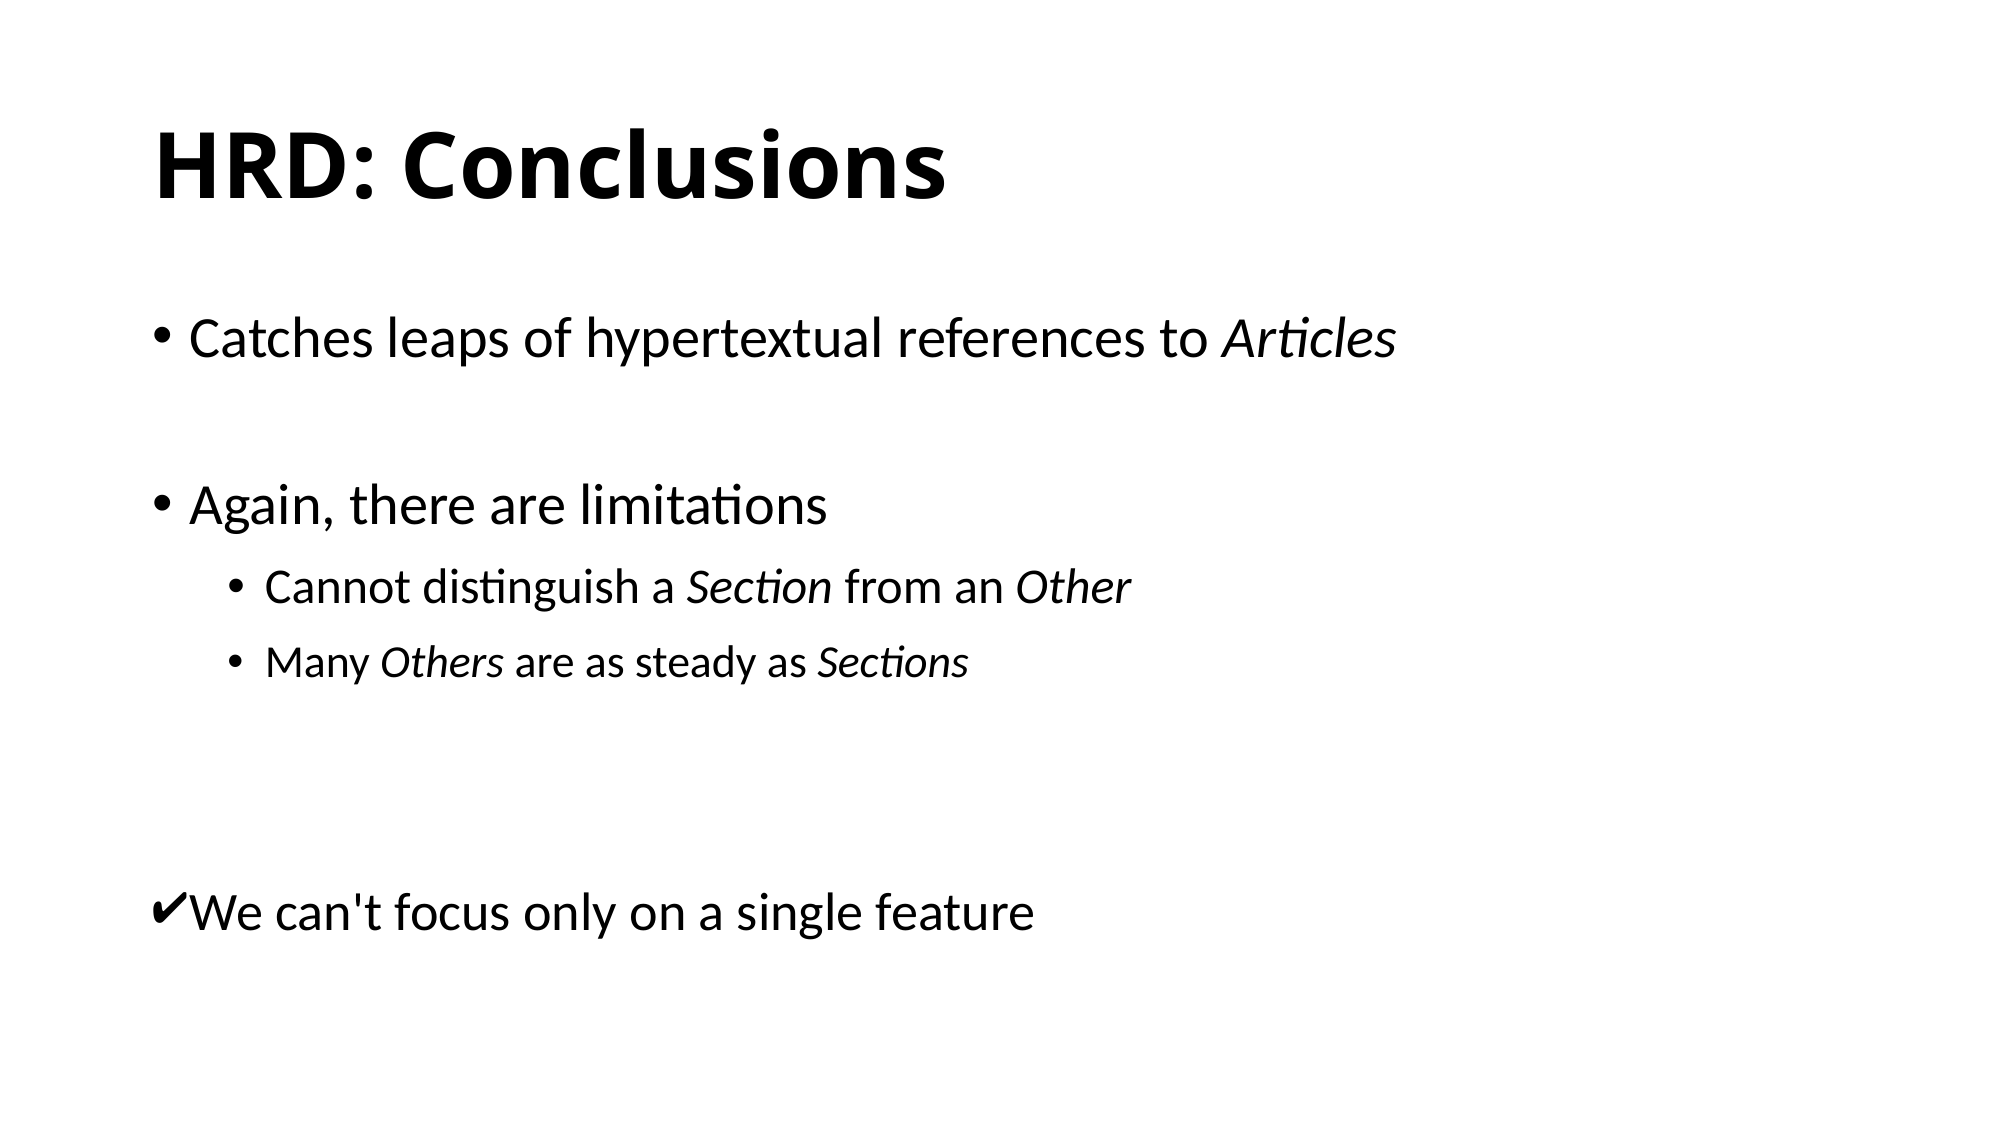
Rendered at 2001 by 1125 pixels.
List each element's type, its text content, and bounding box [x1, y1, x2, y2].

list Catches leaps of hypertextual references to Articles Again, there are limitations Cannot distinguish a Section from an Other Many Others are as steady as Sections We can't focus only on a single feature [137, 299, 1863, 1014]
title HRD: Conclusions [137, 59, 1863, 278]
